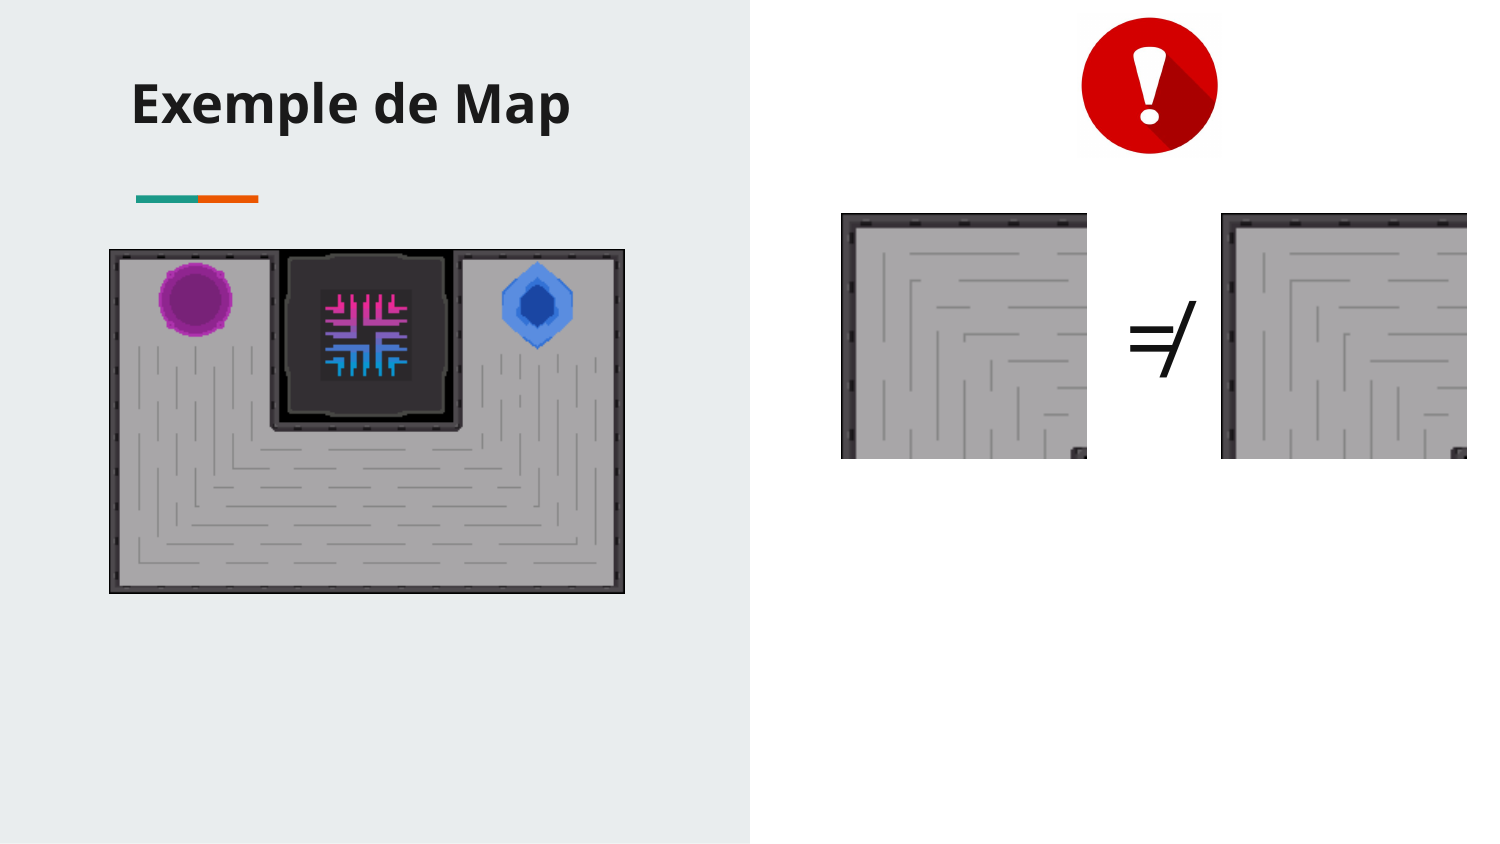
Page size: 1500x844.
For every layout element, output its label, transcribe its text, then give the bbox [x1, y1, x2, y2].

picture [841, 213, 1087, 459]
title Exemple de Map [115, 50, 657, 158]
picture [1221, 213, 1467, 459]
picture [109, 249, 625, 594]
text_box ≠ [1110, 263, 1199, 407]
picture [1077, 13, 1222, 158]
